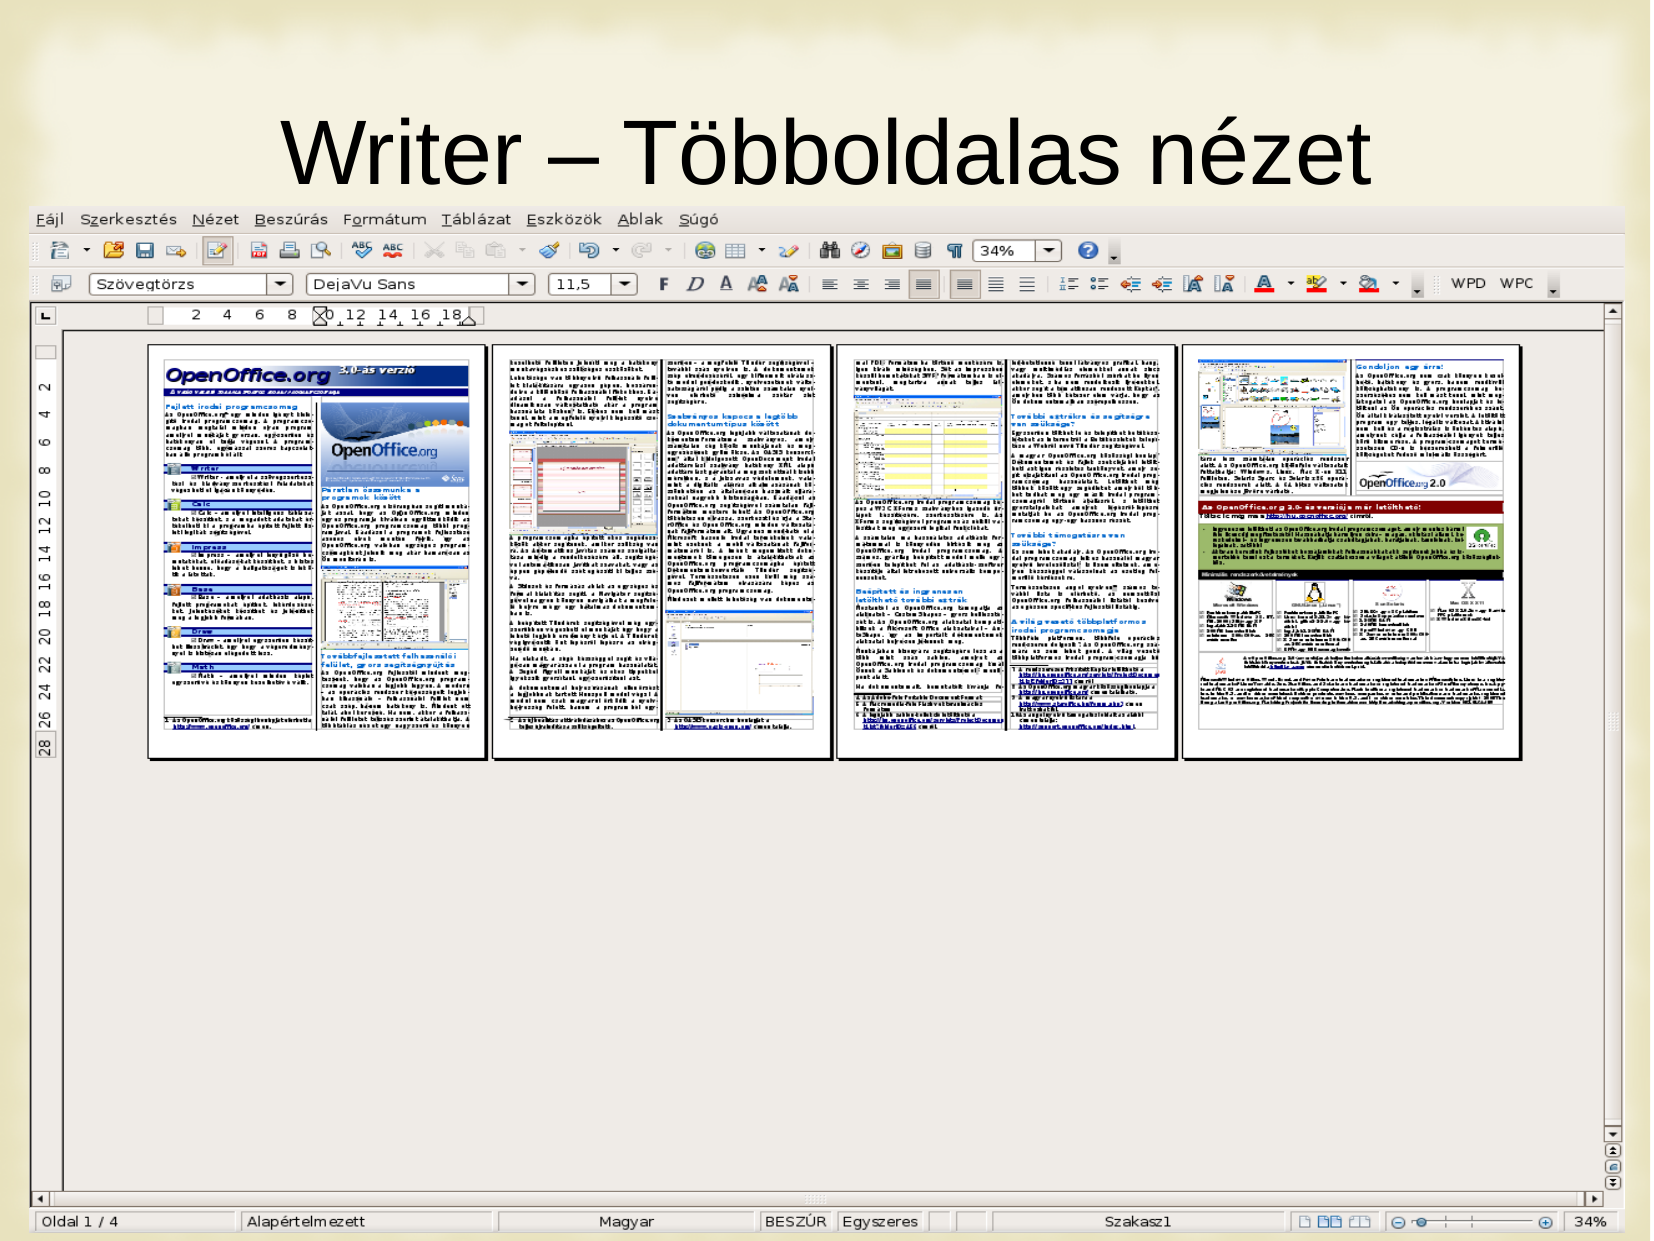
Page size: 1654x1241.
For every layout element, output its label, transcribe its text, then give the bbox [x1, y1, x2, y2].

title Writer – Többoldalas nézet [82, 56, 1571, 206]
picture [0, 0, 1651, 1241]
